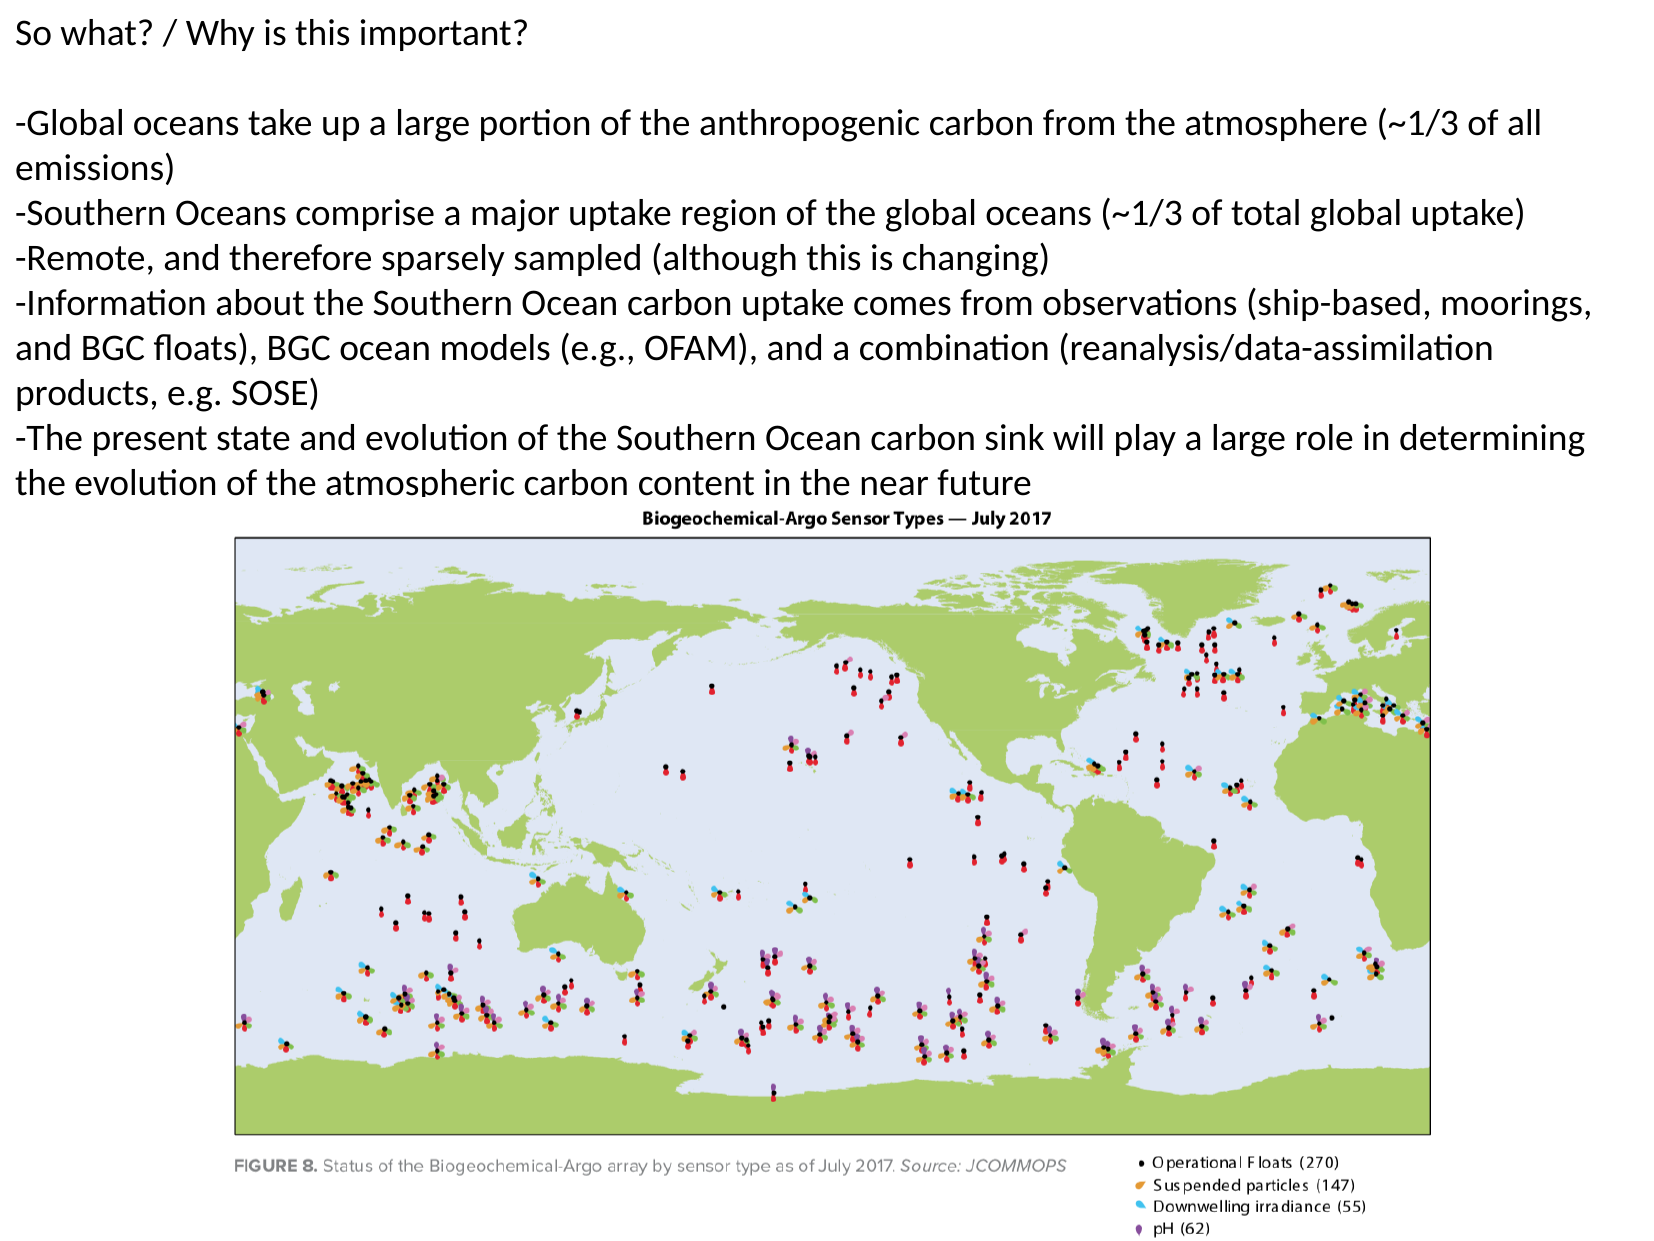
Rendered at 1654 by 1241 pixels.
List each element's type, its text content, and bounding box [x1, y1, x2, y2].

picture [213, 497, 1441, 1241]
text_box So what? / Why is this important? -Global oceans take up a large portion of the anthropogenic carbon from the atmosphere (~1/3 of all emissions) -Southern Oceans comprise a major uptake region of the global oceans (~1/3 of total global uptake) -Remote, and therefore sparsely sampled (although this is changing) -Information about the Southern Ocean carbon uptake comes from observations (ship-based, moorings, and BGC floats), BGC ocean models (e.g., OFAM), and a combination (reanalysis/data-assimilation products, e.g. SOSE) -The present state and evolution of the Southern Ocean carbon sink will play a large role in determining the evolution of the atmospheric carbon content in the near future [0, 0, 1654, 515]
